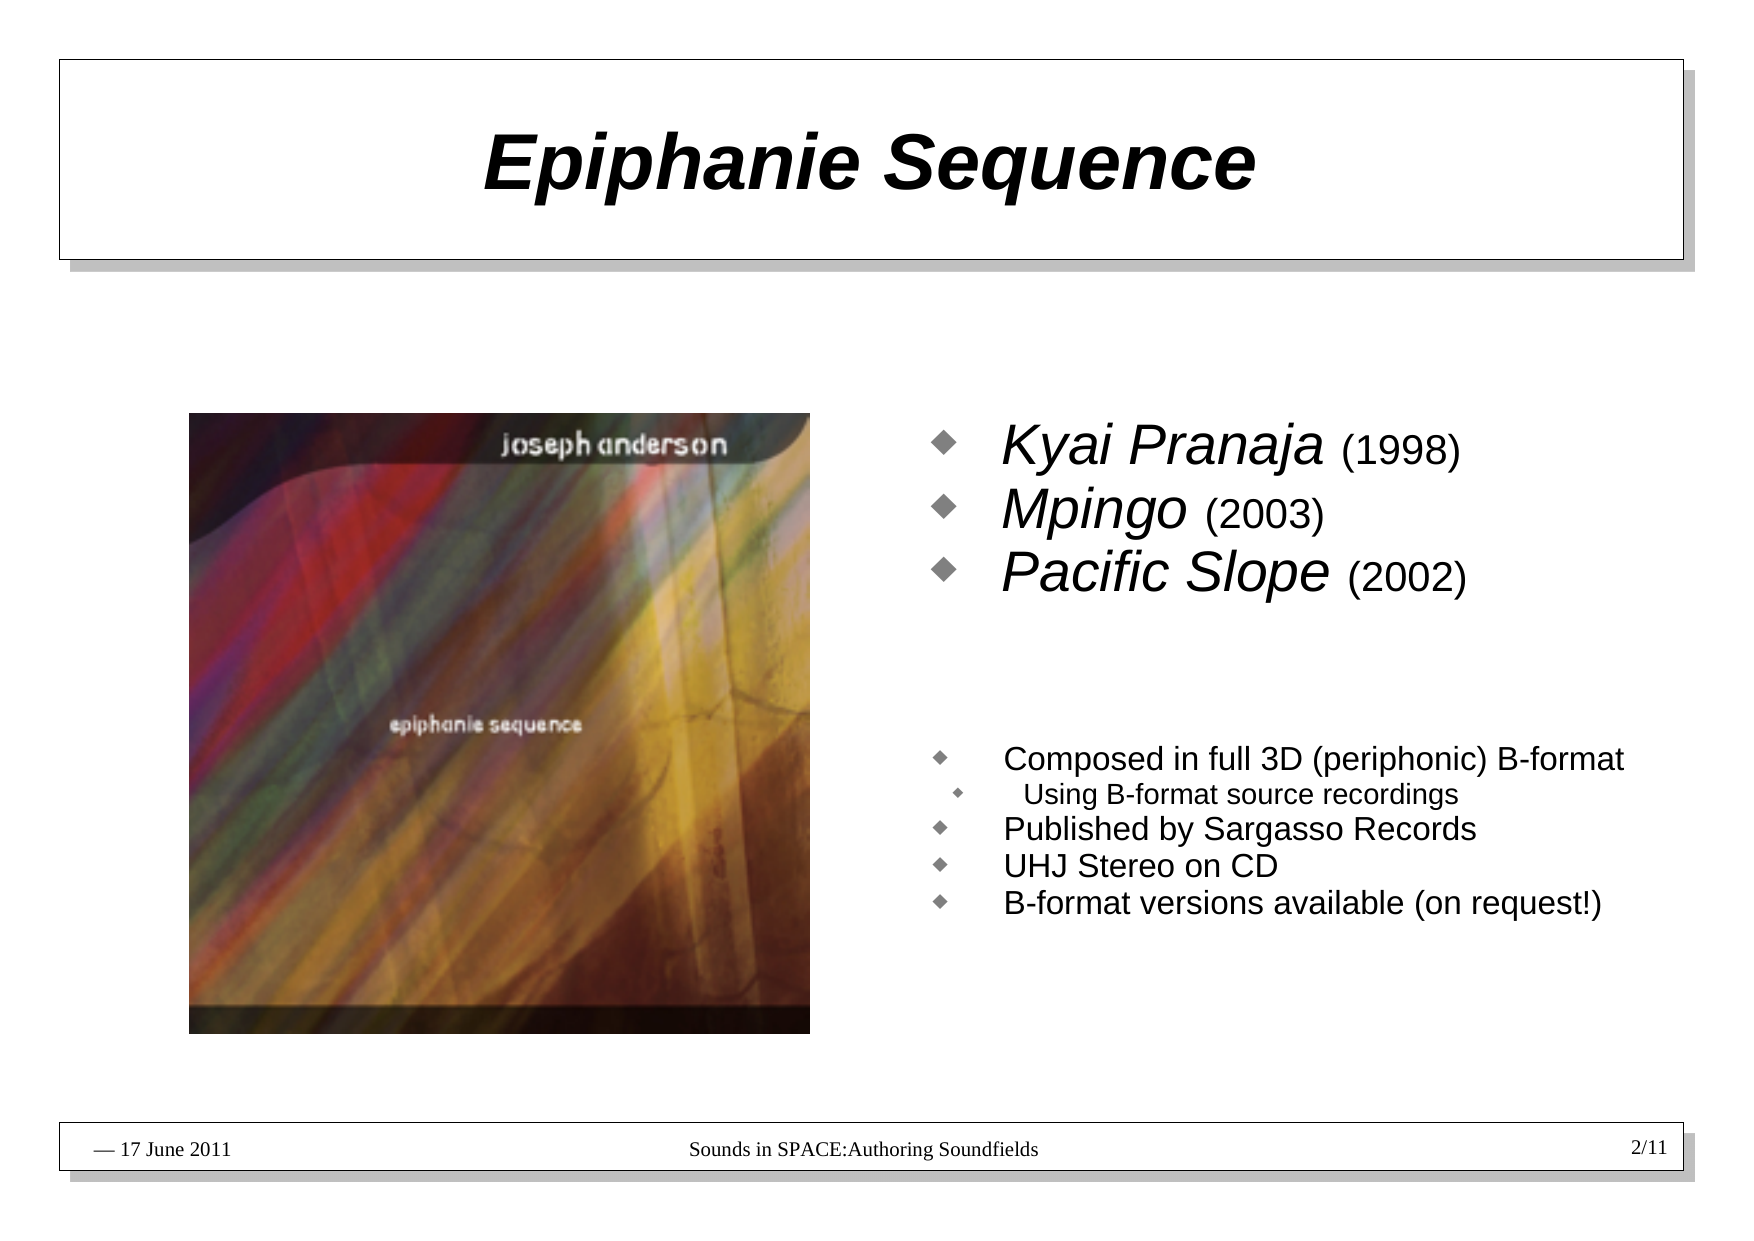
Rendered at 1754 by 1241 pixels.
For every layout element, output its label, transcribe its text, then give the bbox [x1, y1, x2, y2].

list Composed in full 3D (periphonic) B-format Using B-format source recordings Published by Sargasso Records UHJ Stereo on CD B-format versions available (on request!) [920, 740, 1684, 1037]
list Kyai Pranaja (1998) Mpingo (2003) Pacific Slope (2002) [918, 413, 1682, 710]
picture [189, 413, 810, 1034]
title Epiphanie Sequence [59, 59, 1684, 266]
